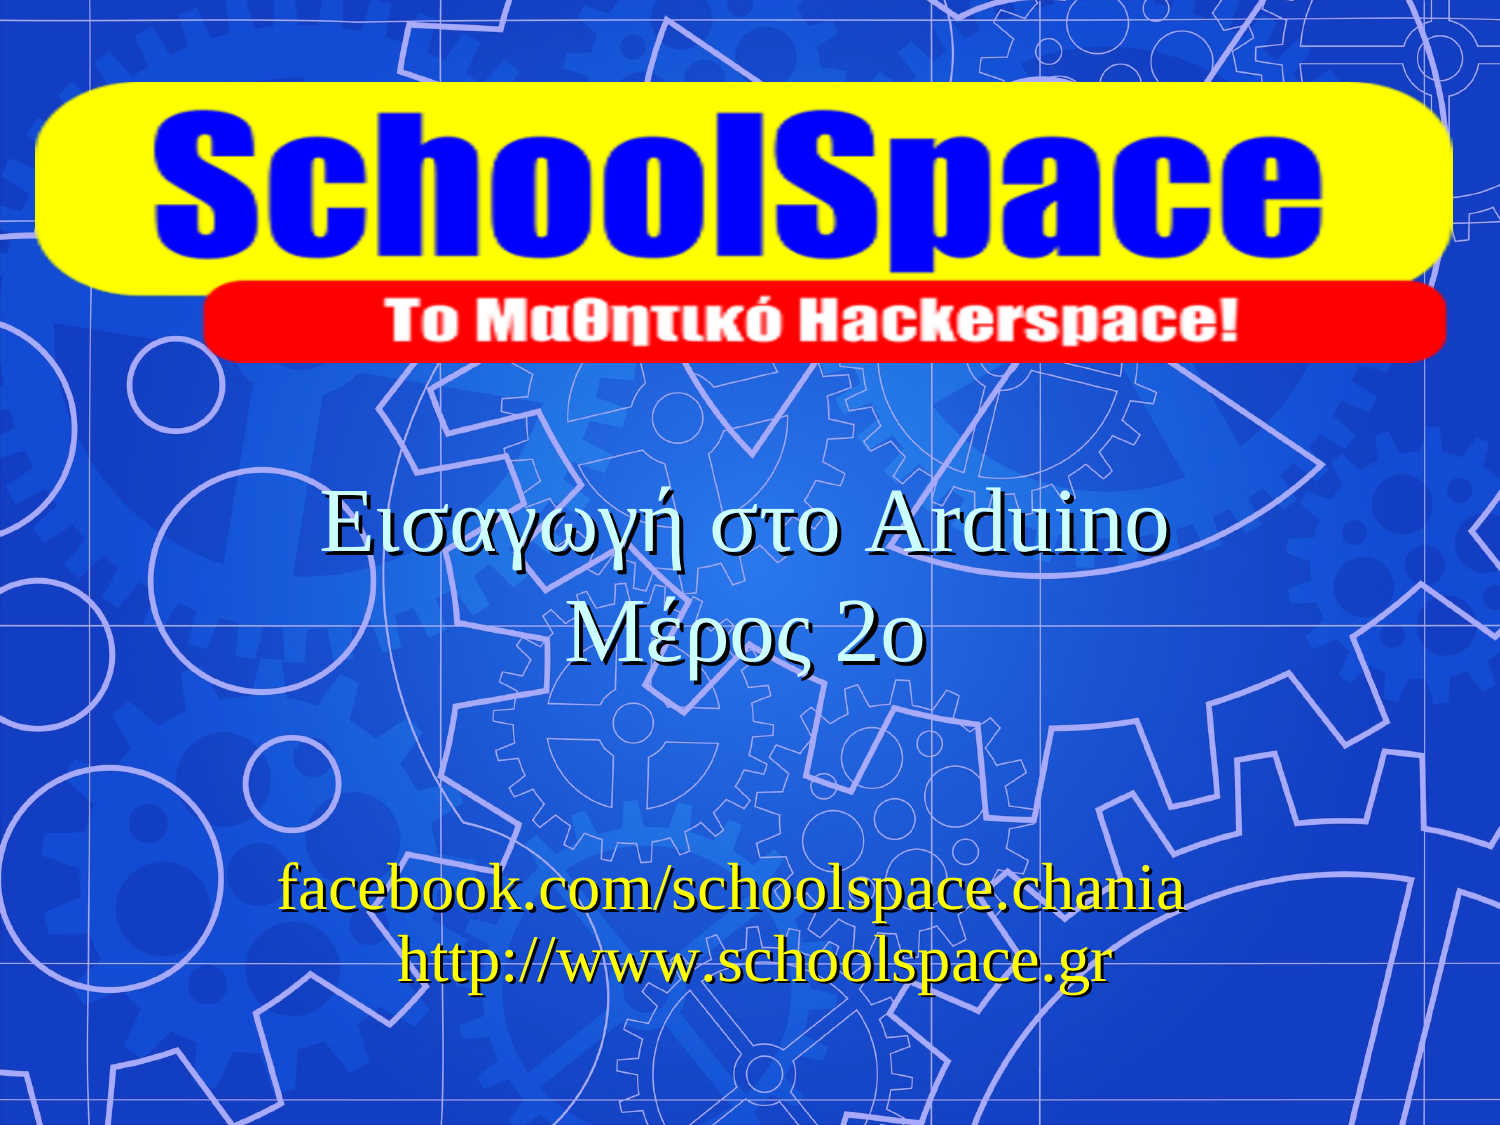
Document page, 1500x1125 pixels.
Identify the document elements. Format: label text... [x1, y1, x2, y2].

title facebook.com/schoolspace.chania [47, 762, 1417, 1004]
title Εισαγωγή στο Arduino Μέρος 2ο [42, 437, 1449, 703]
title http://www.schoolspace.gr [70, 833, 1441, 1075]
picture [0, 0, 1500, 1125]
